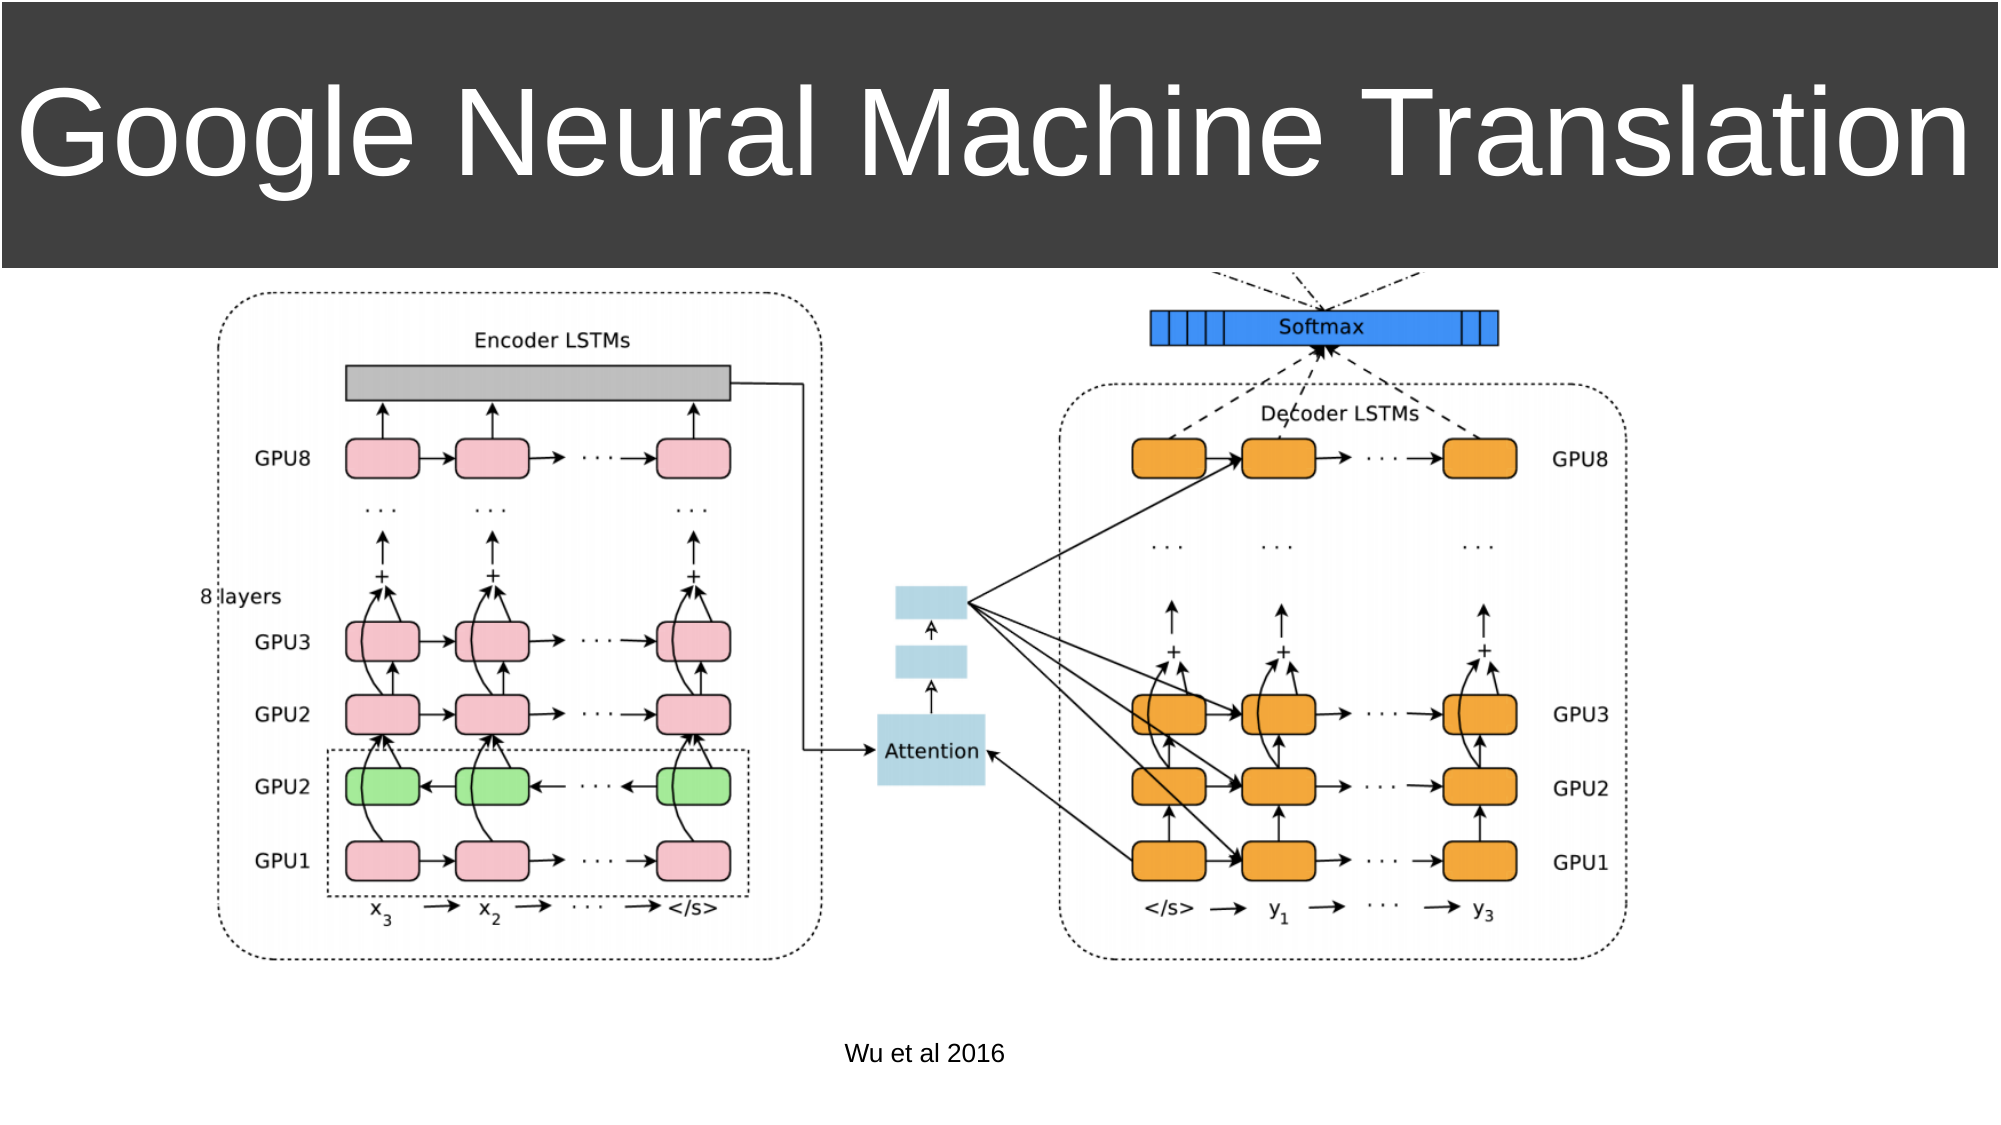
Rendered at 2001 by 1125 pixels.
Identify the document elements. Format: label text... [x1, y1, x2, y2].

picture [169, 272, 1670, 990]
text_box Wu et al 2016 [838, 1029, 1001, 1074]
title Google Neural Machine Translation [0, 0, 2000, 242]
